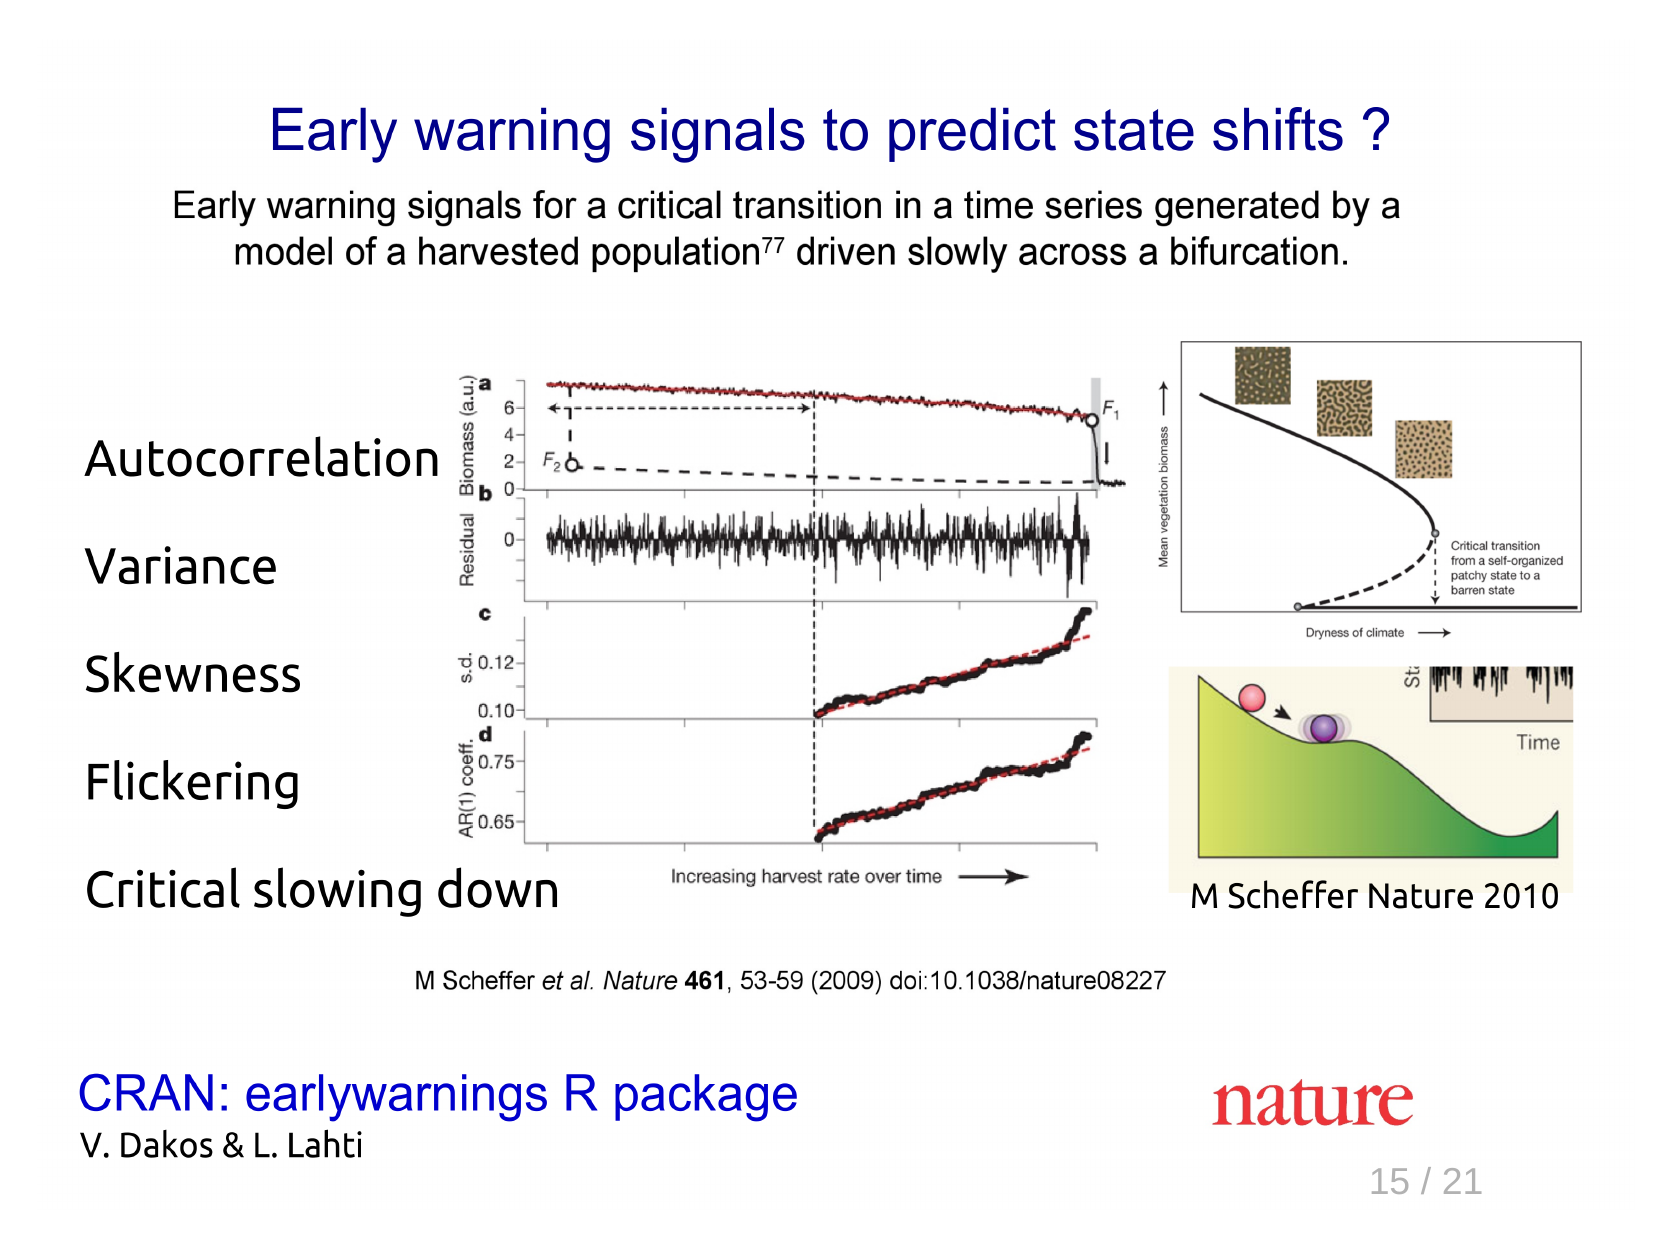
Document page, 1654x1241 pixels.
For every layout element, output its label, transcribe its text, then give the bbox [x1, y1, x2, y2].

text_box <number> / 21 [1354, 1153, 1628, 1211]
picture [37, 39, 1635, 1210]
